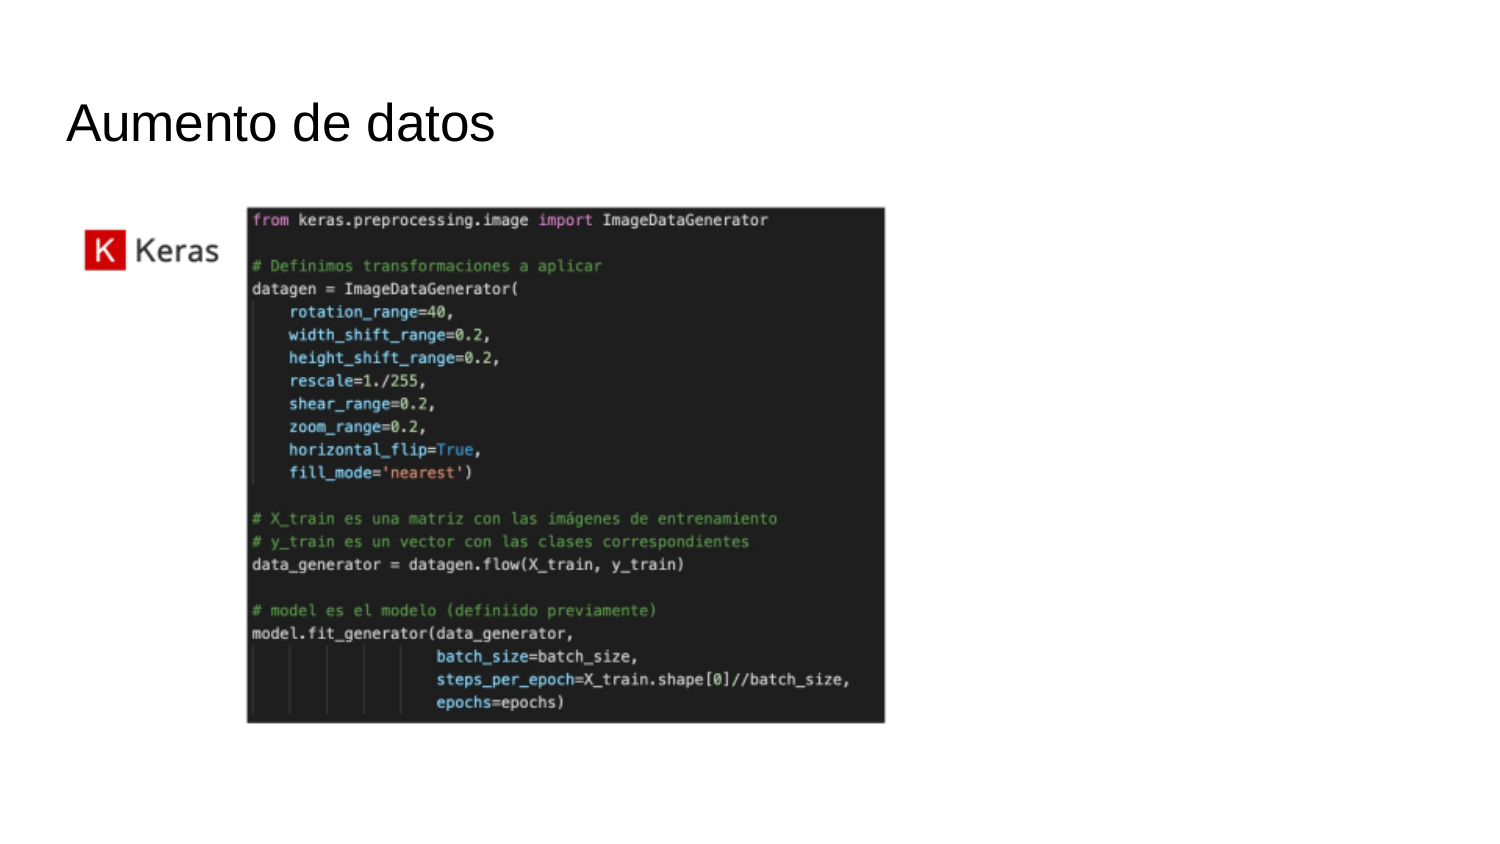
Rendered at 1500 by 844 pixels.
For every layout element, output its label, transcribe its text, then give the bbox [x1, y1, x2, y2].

title Aumento de datos [51, 72, 1449, 167]
picture [51, 188, 955, 744]
